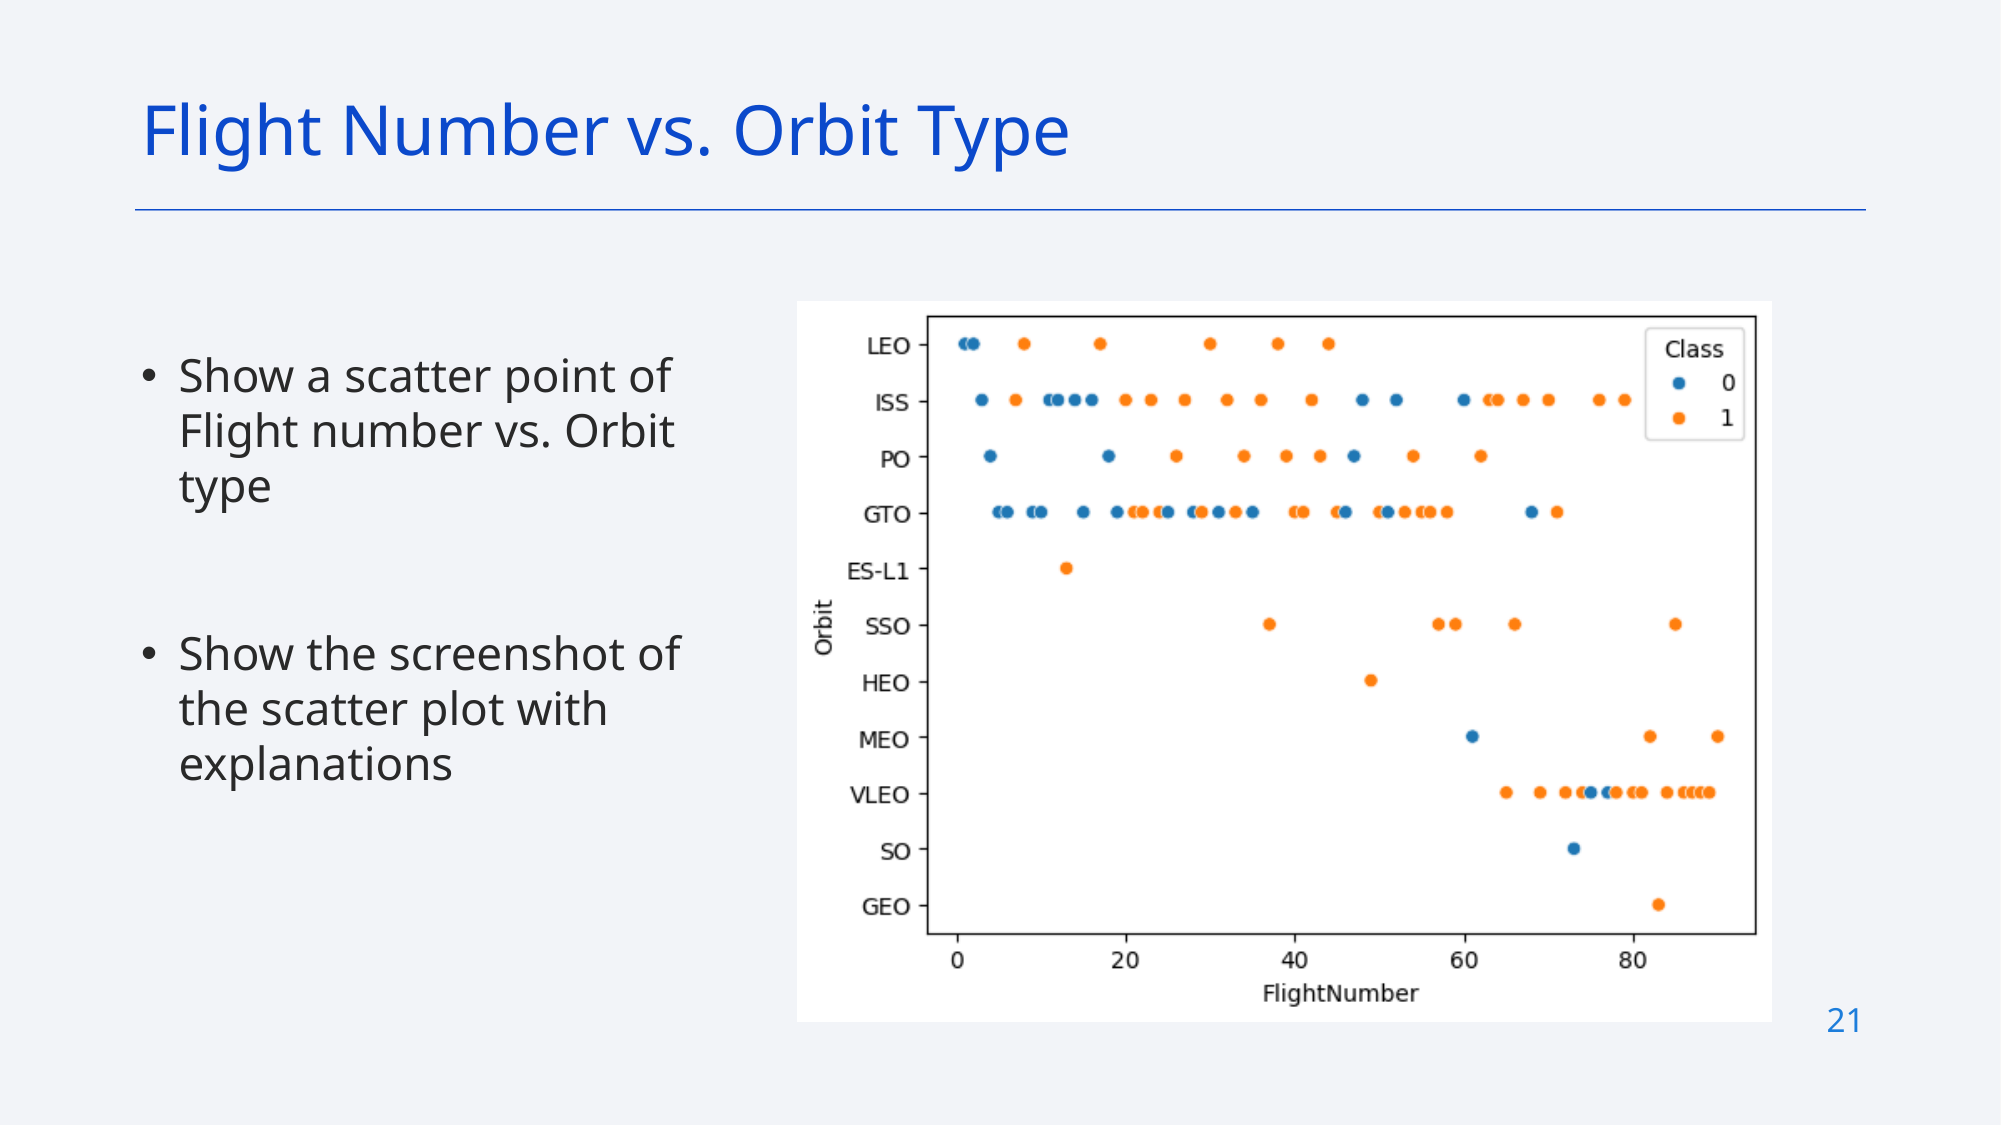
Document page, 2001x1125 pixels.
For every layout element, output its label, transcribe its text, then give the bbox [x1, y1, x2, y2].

picture [0, 0, 2001, 1125]
text_box Flight Number vs. Orbit Type [126, 88, 1852, 179]
list Show a scatter point of Flight number vs. Orbit type Show the screenshot of the scatter plot with explanations [126, 339, 772, 965]
